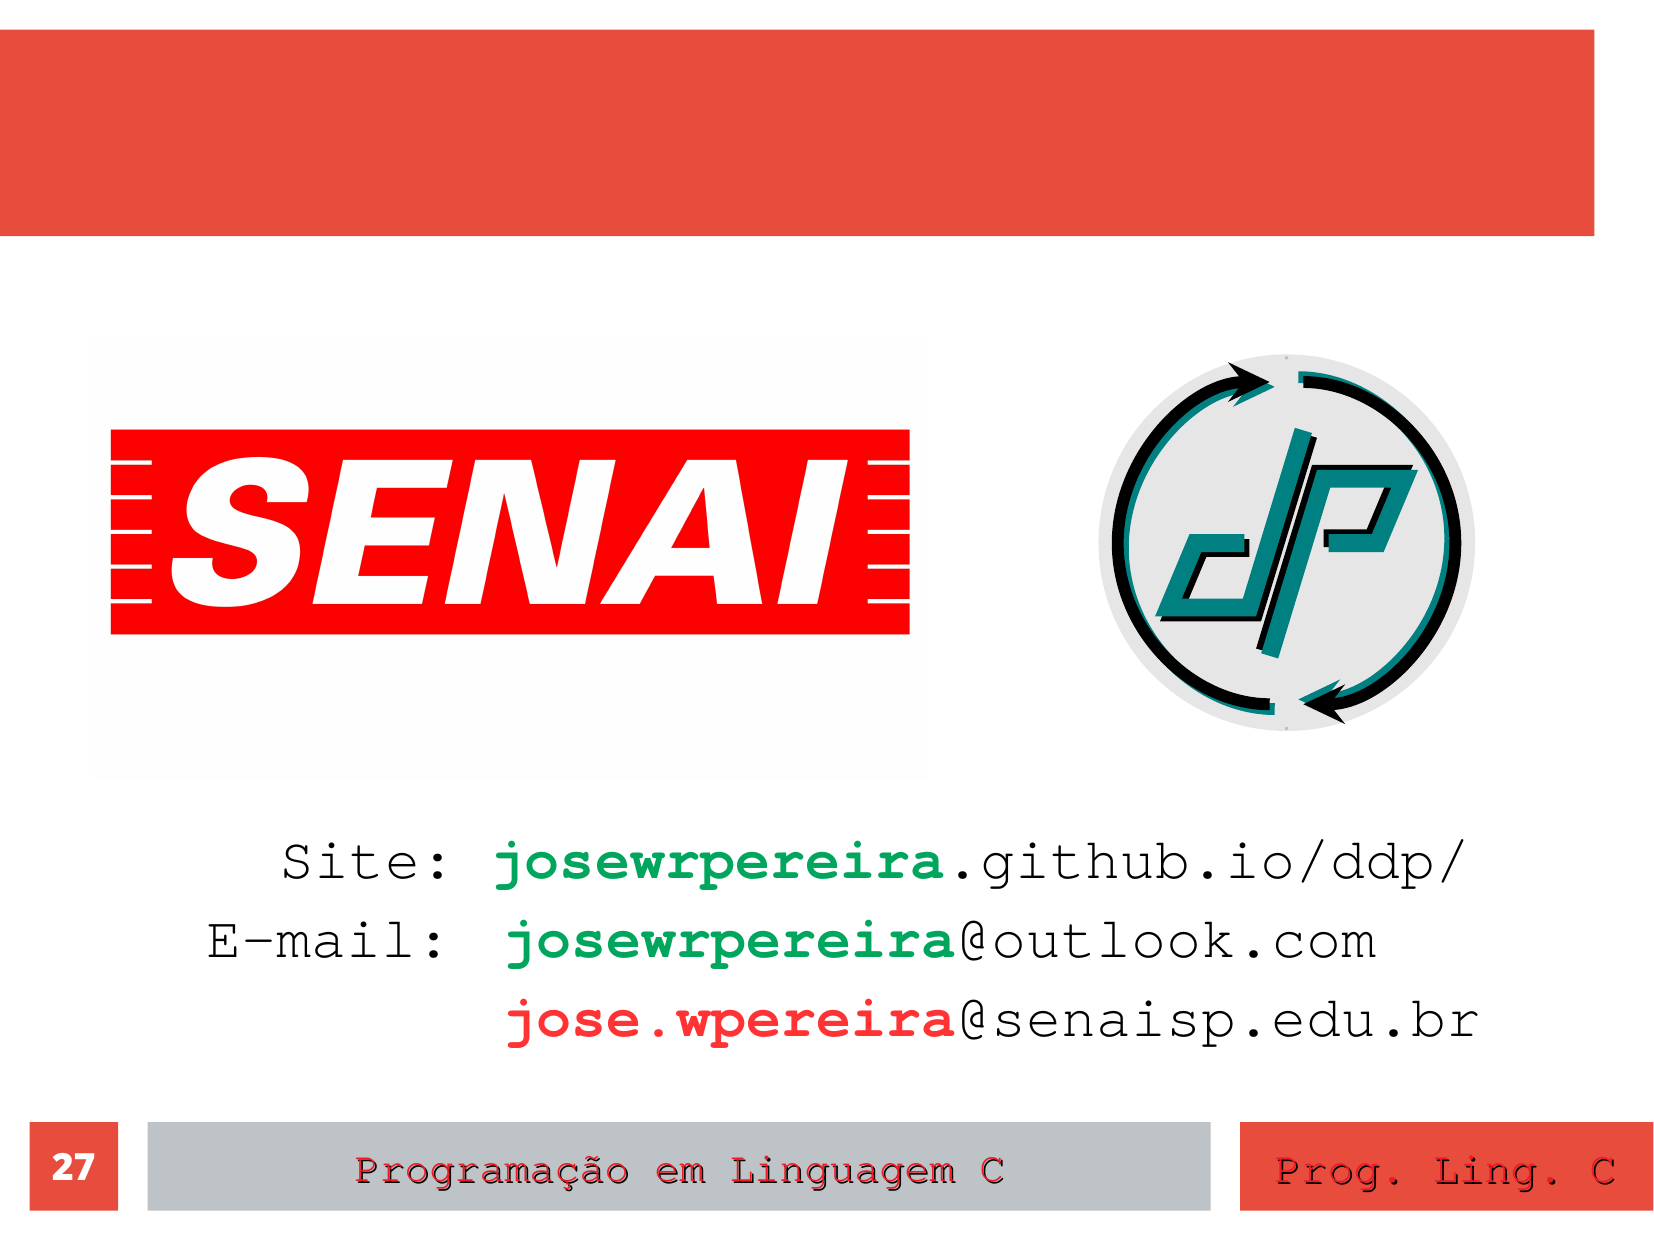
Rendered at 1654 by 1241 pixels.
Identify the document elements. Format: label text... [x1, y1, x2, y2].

text_box Programação em Linguagem C [339, 1133, 1019, 1199]
text_box Site: josewrpereira.github.io/ddp/ E-mail: josewrpereira@outlook.com jose.wpereira@senaisp.edu.br [82, 809, 1606, 1131]
picture [1098, 354, 1476, 732]
picture [94, 335, 929, 780]
text_box Prog. Ling. C [1233, 1133, 1654, 1202]
